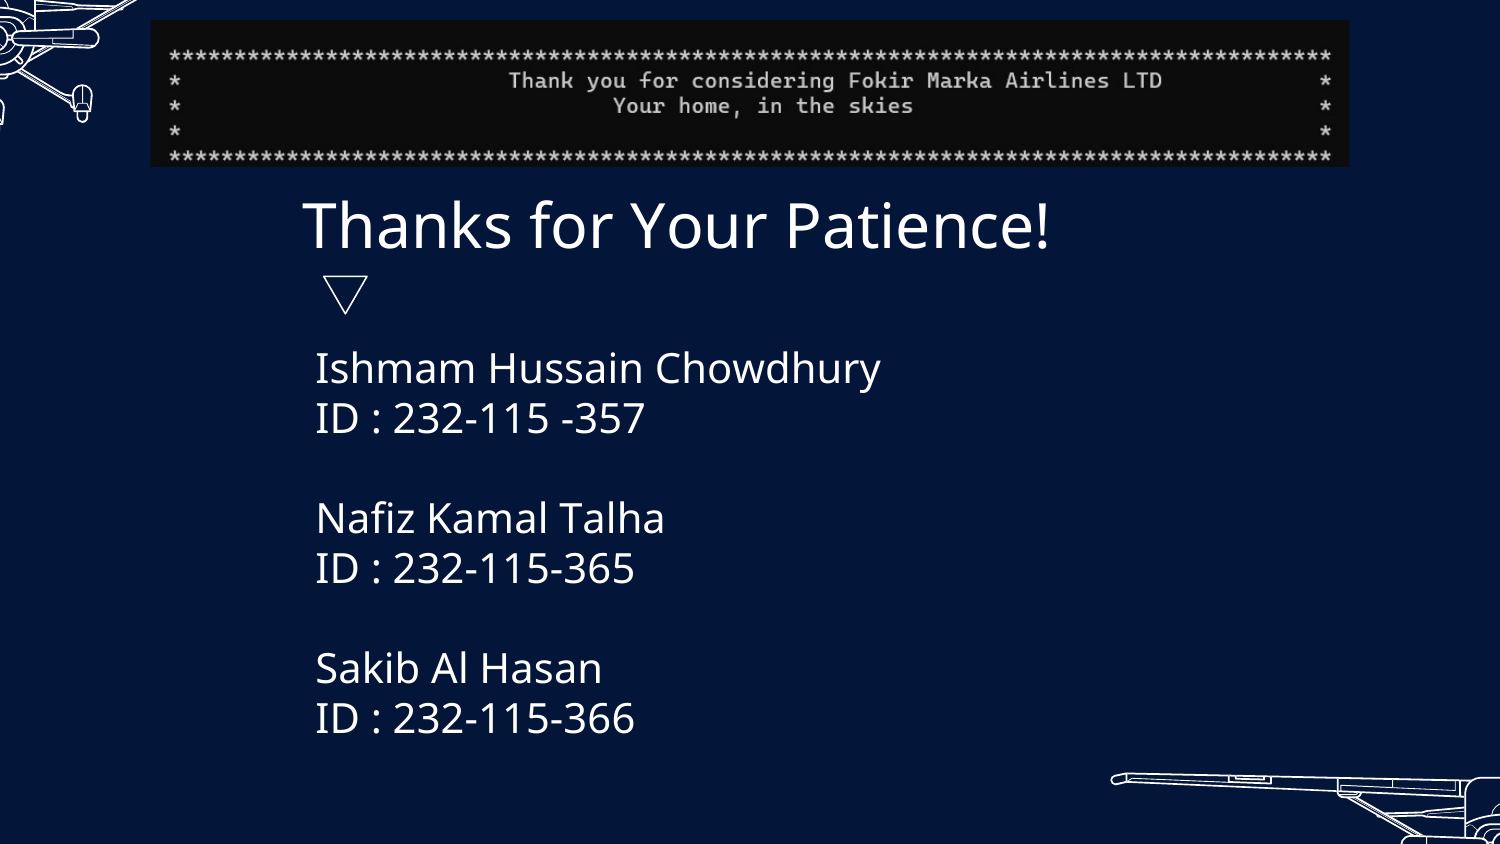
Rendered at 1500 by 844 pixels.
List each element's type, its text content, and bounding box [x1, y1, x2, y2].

picture [150, 20, 1350, 167]
text_box Thanks for Your Patience! [287, 167, 1241, 277]
text_box Ishmam Hussain Chowdhury ID : 232-115 -357 Nafiz Kamal Talha ID : 232-115-365 Sakib Al Hasan ID : 232-115-366 [300, 276, 1263, 787]
